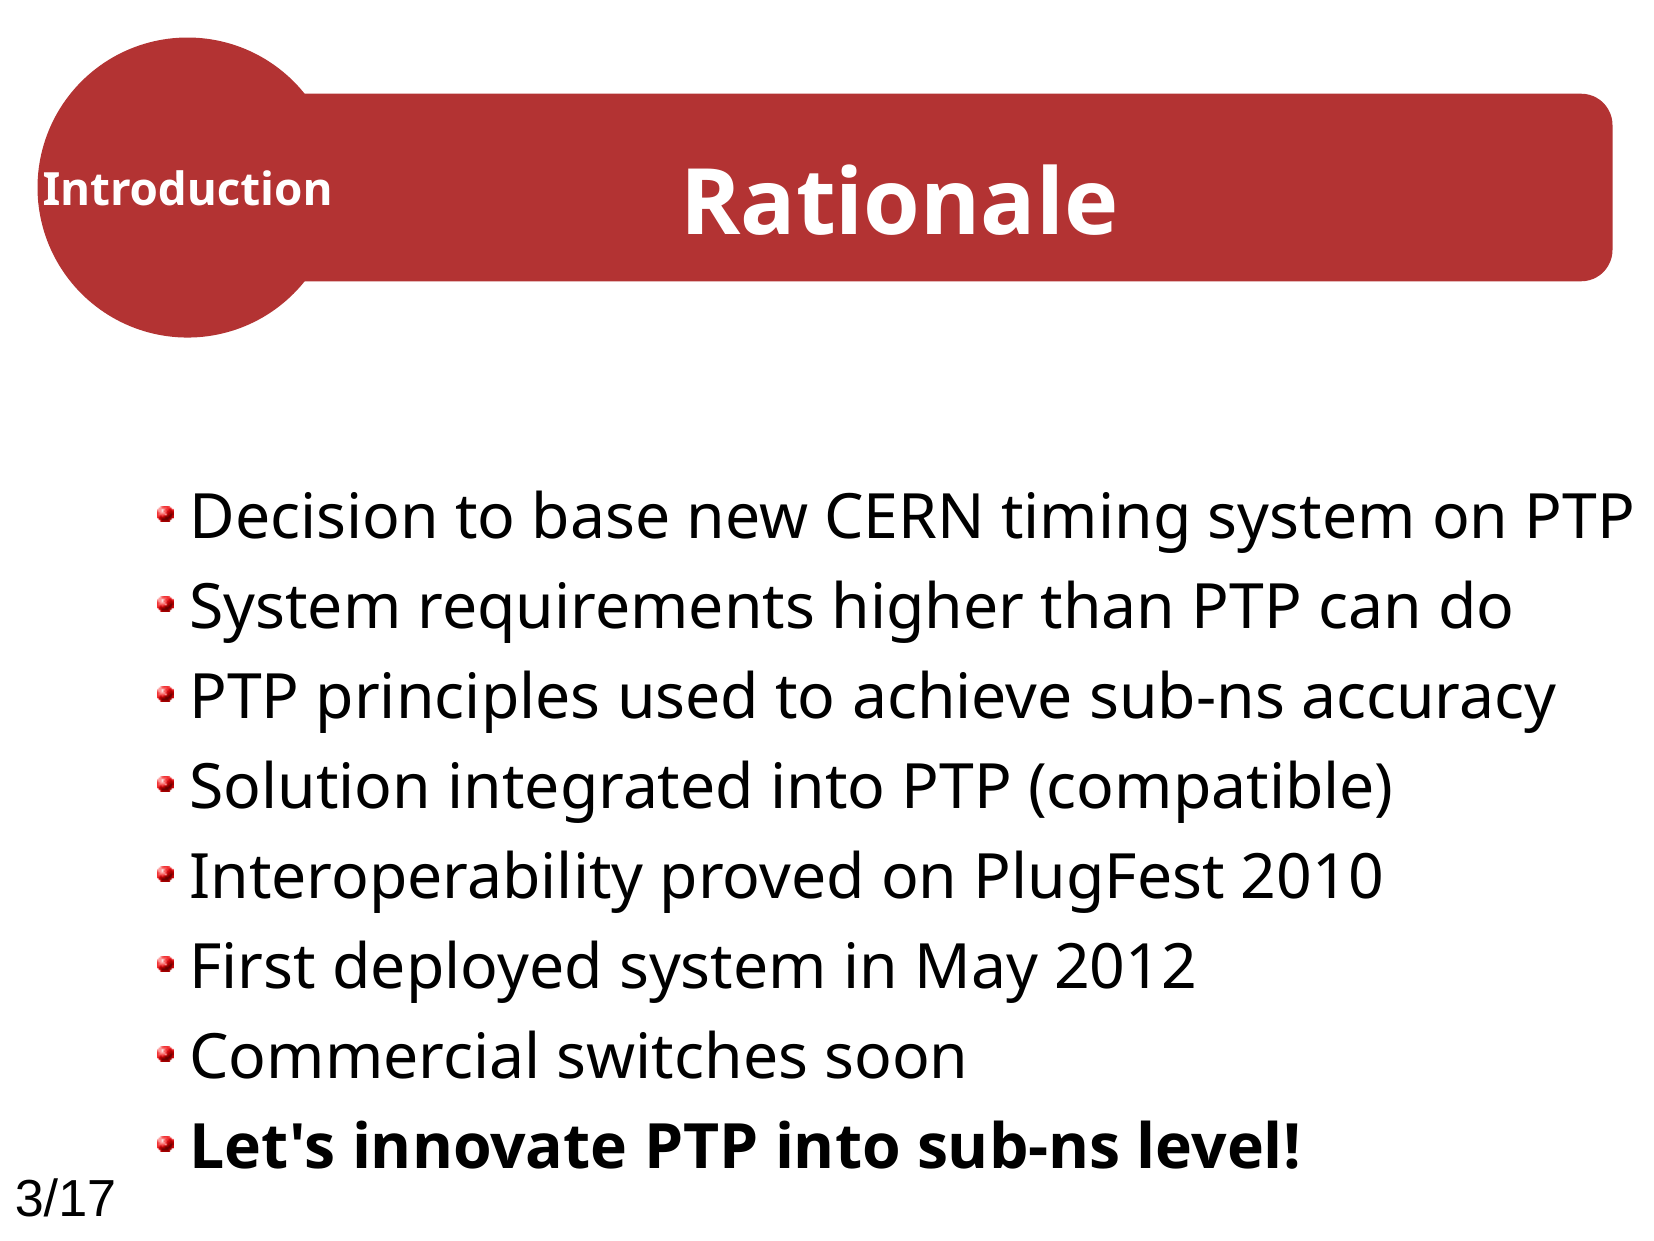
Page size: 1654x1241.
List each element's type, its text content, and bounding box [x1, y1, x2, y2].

text_box [305, 93, 1613, 282]
text_box Introduction [37, 37, 338, 331]
text_box Rationale [665, 128, 1116, 247]
picture [157, 1136, 174, 1152]
text_box Decision to base new CERN timing system on PTP System requirements higher than PTP can do PTP principles used to achieve sub-ns accuracy Solution integrated into PTP (compatible) Interoperability proved on PlugFest 2010 First deployed system in May 2012 Commercial switches soon Let's innovate PTP into sub-ns level! [142, 294, 1600, 1115]
text_box 3/17 [0, 1162, 157, 1241]
